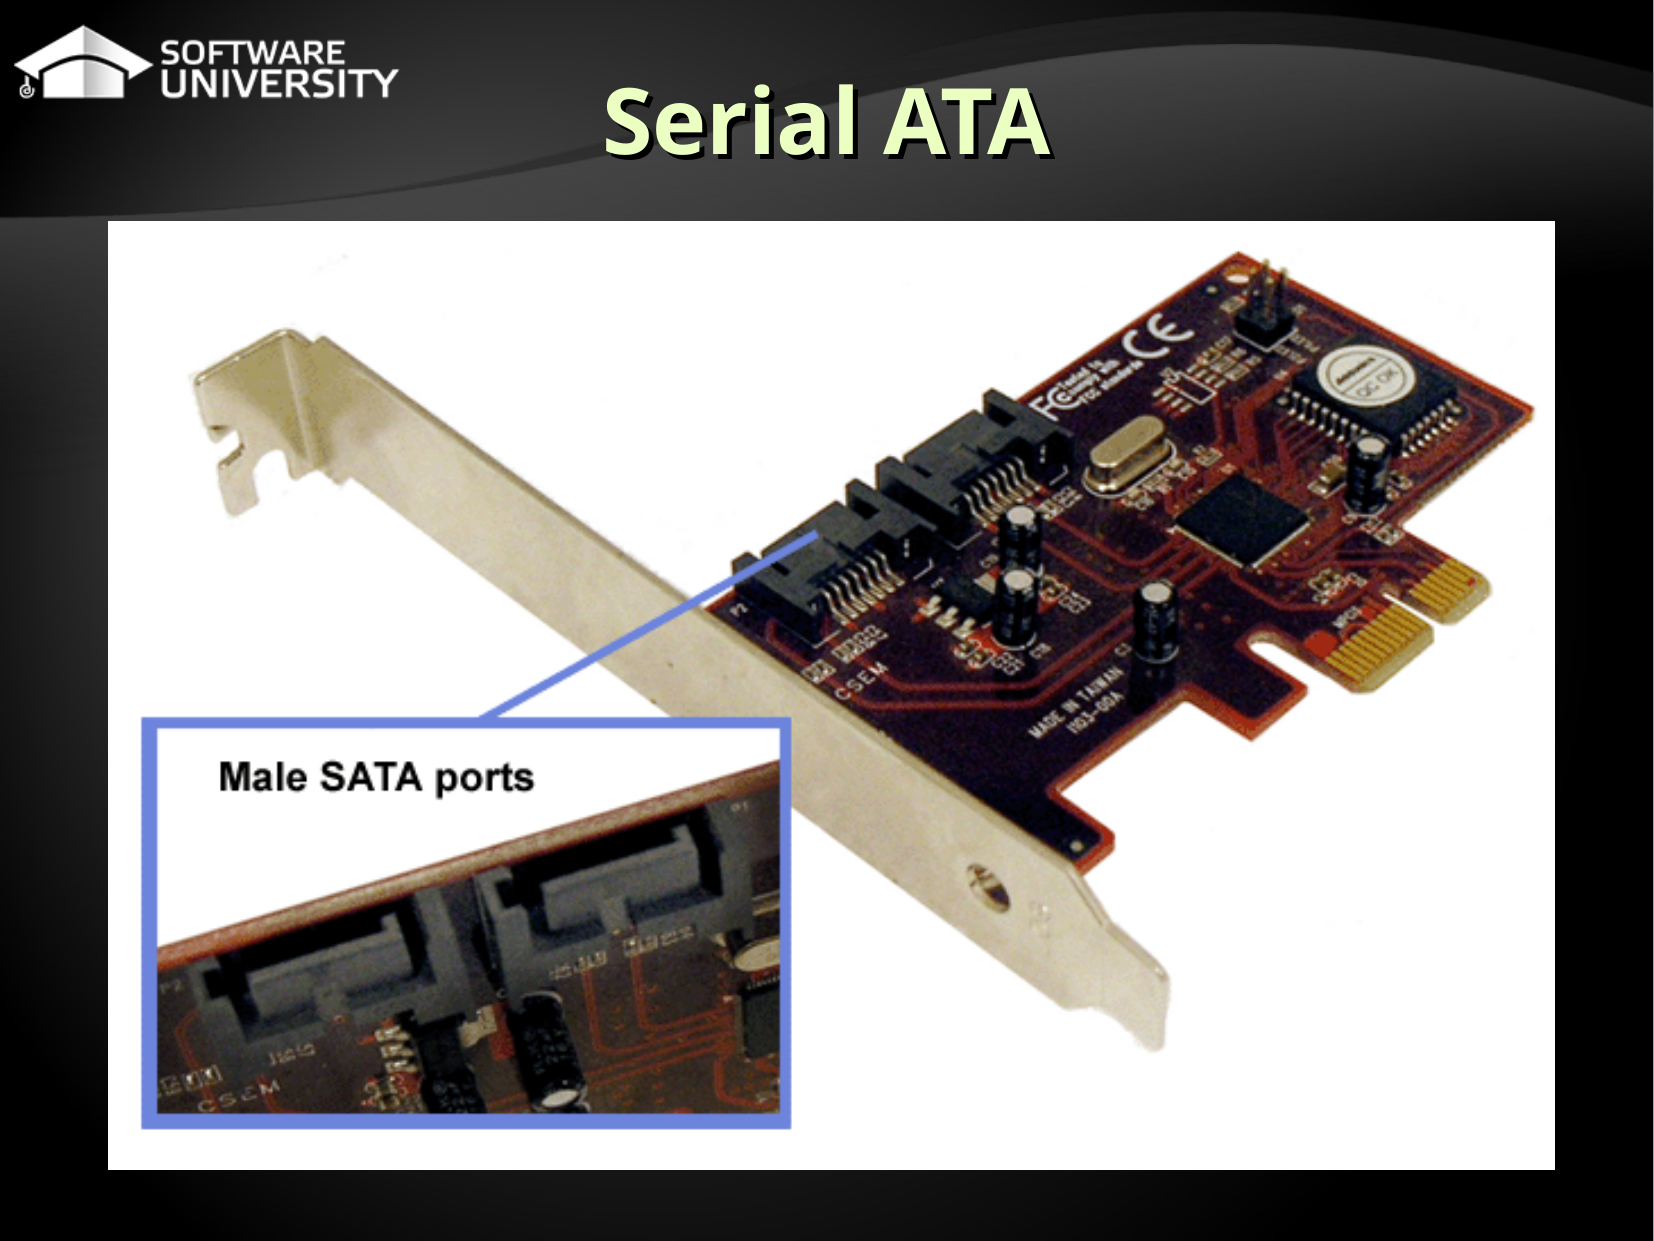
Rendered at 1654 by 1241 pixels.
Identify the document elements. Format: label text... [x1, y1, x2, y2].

title Serial ATA [82, 62, 1571, 173]
picture [0, 0, 1654, 1241]
